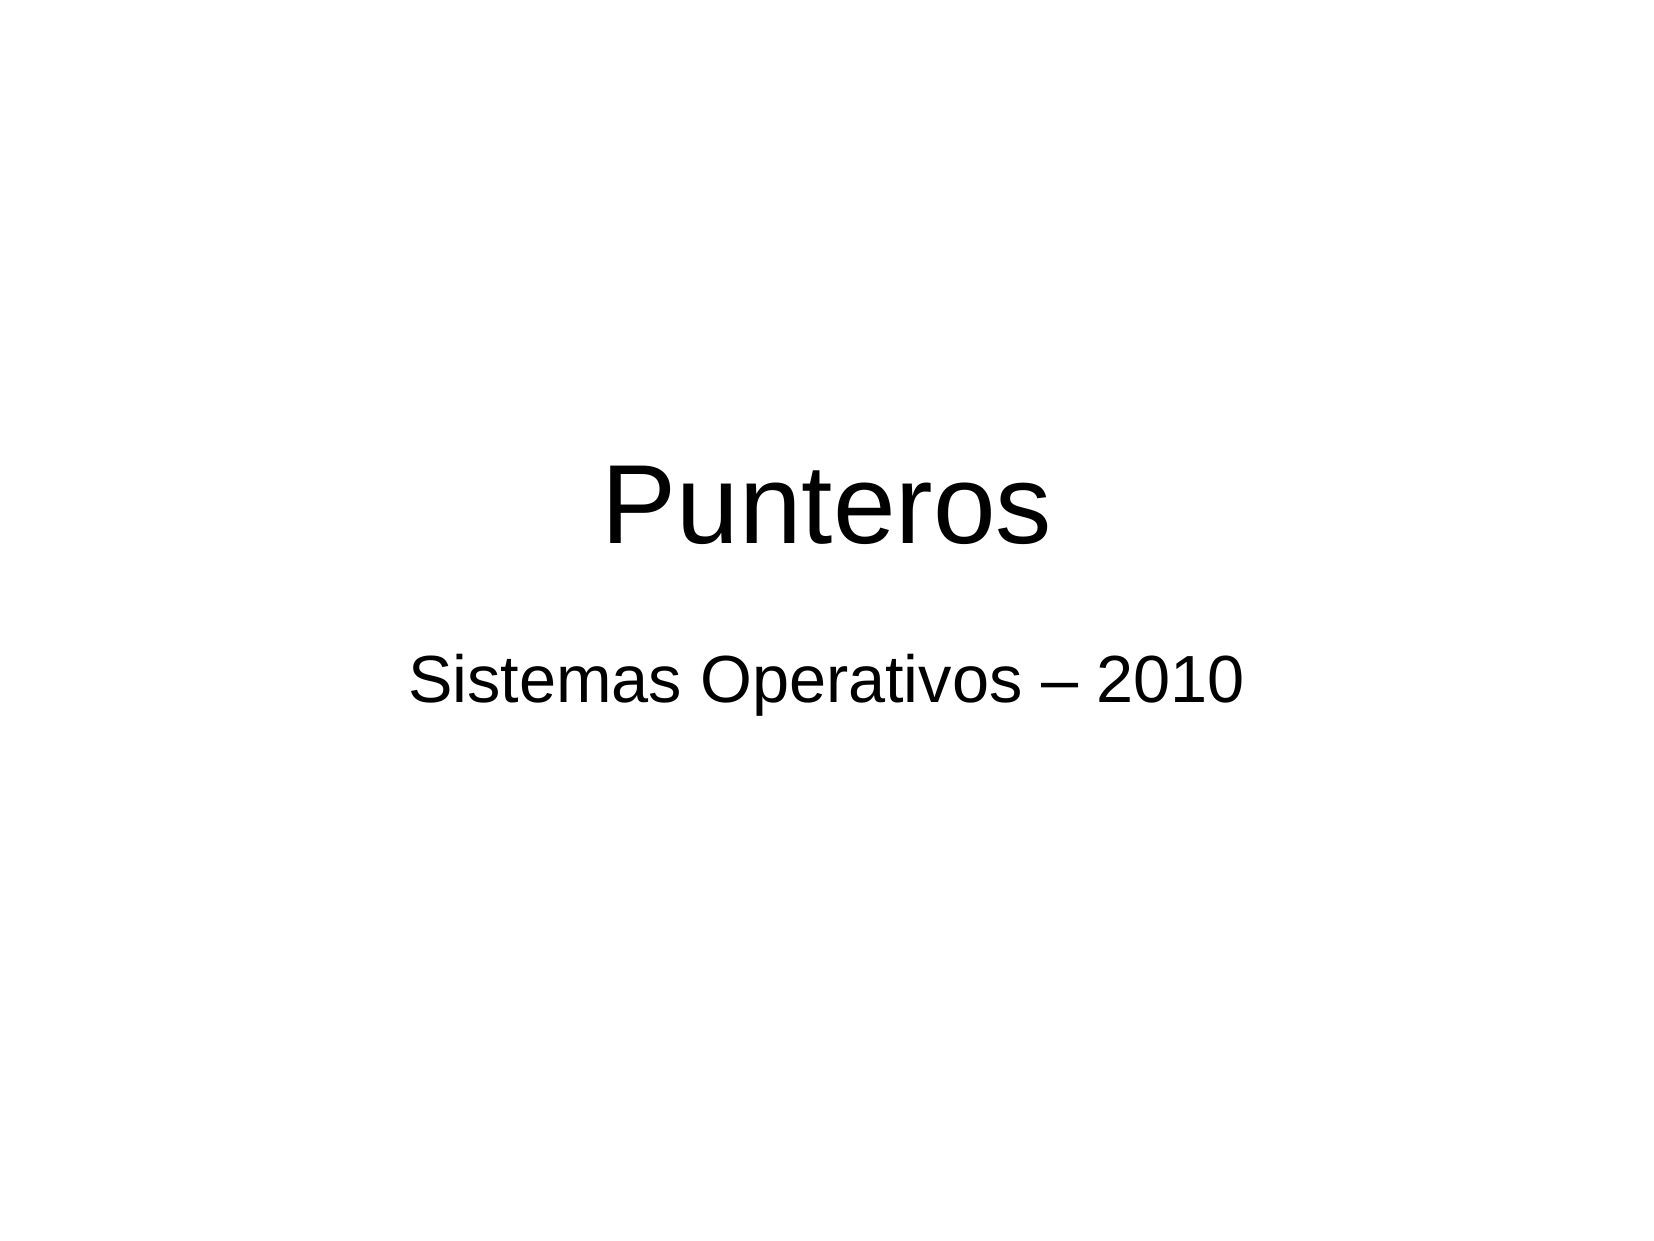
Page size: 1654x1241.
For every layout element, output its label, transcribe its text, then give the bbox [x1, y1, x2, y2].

subtitle Punteros Sistemas Operativos – 2010 [82, 49, 1571, 1109]
